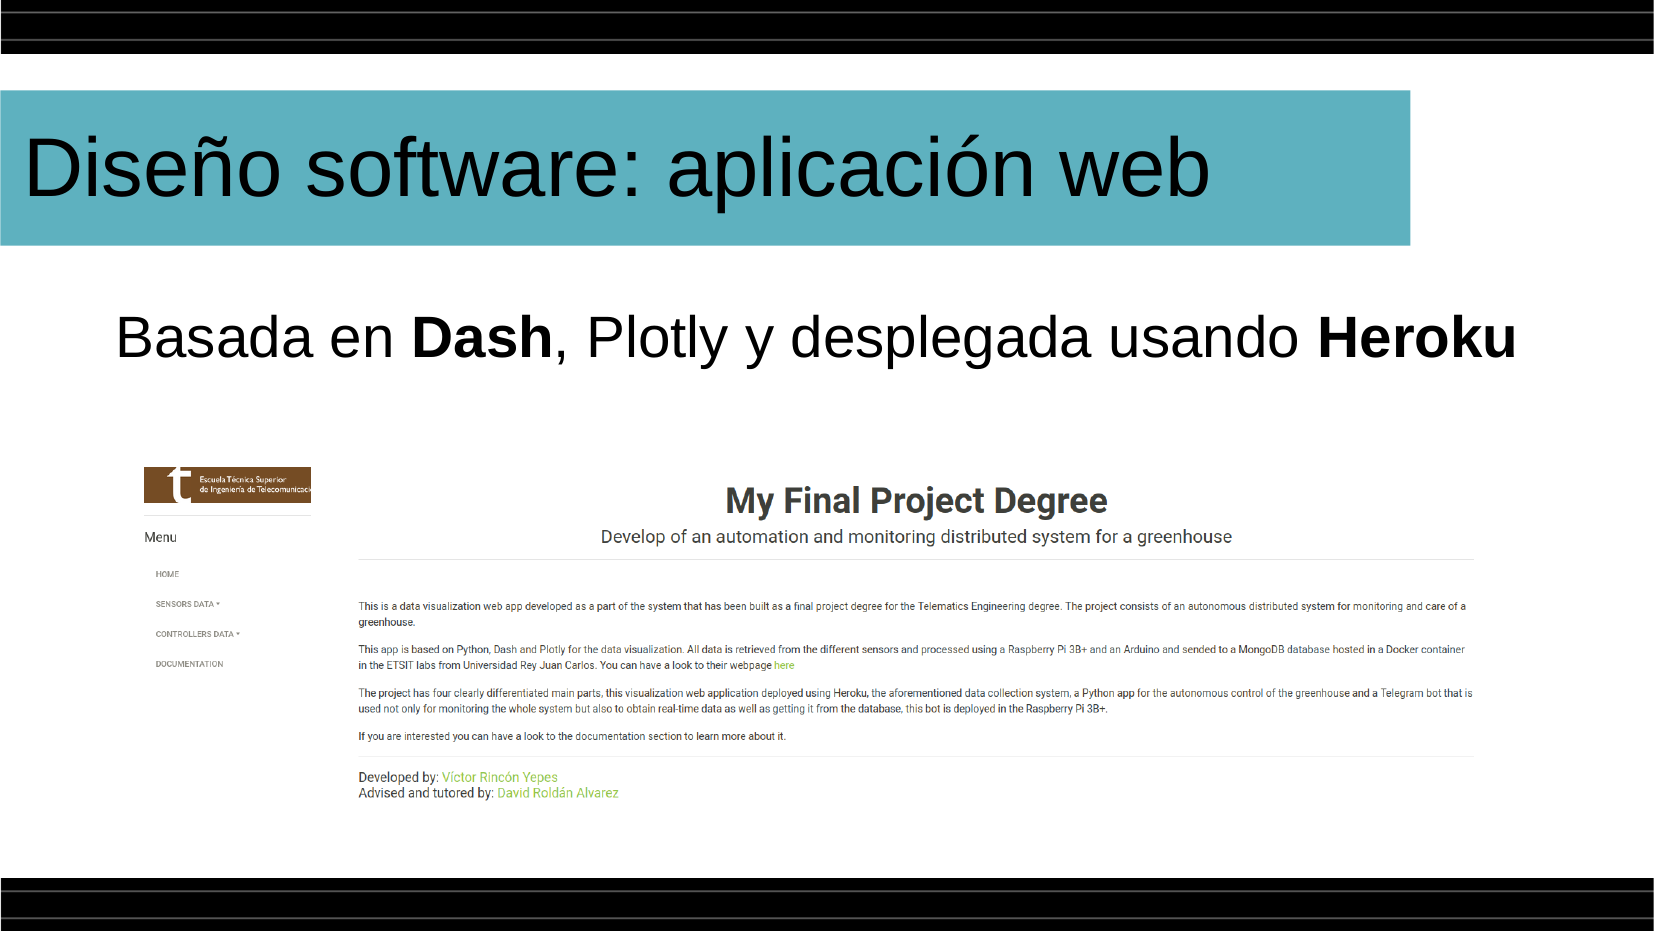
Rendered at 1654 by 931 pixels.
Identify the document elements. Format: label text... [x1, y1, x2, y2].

title Diseño software: aplicación web [0, 90, 1411, 246]
picture [0, 0, 1654, 54]
picture [0, 878, 1654, 931]
list Basada en Dash, Plotly y desplegada usando Heroku [45, 150, 1561, 526]
picture [135, 449, 1503, 848]
